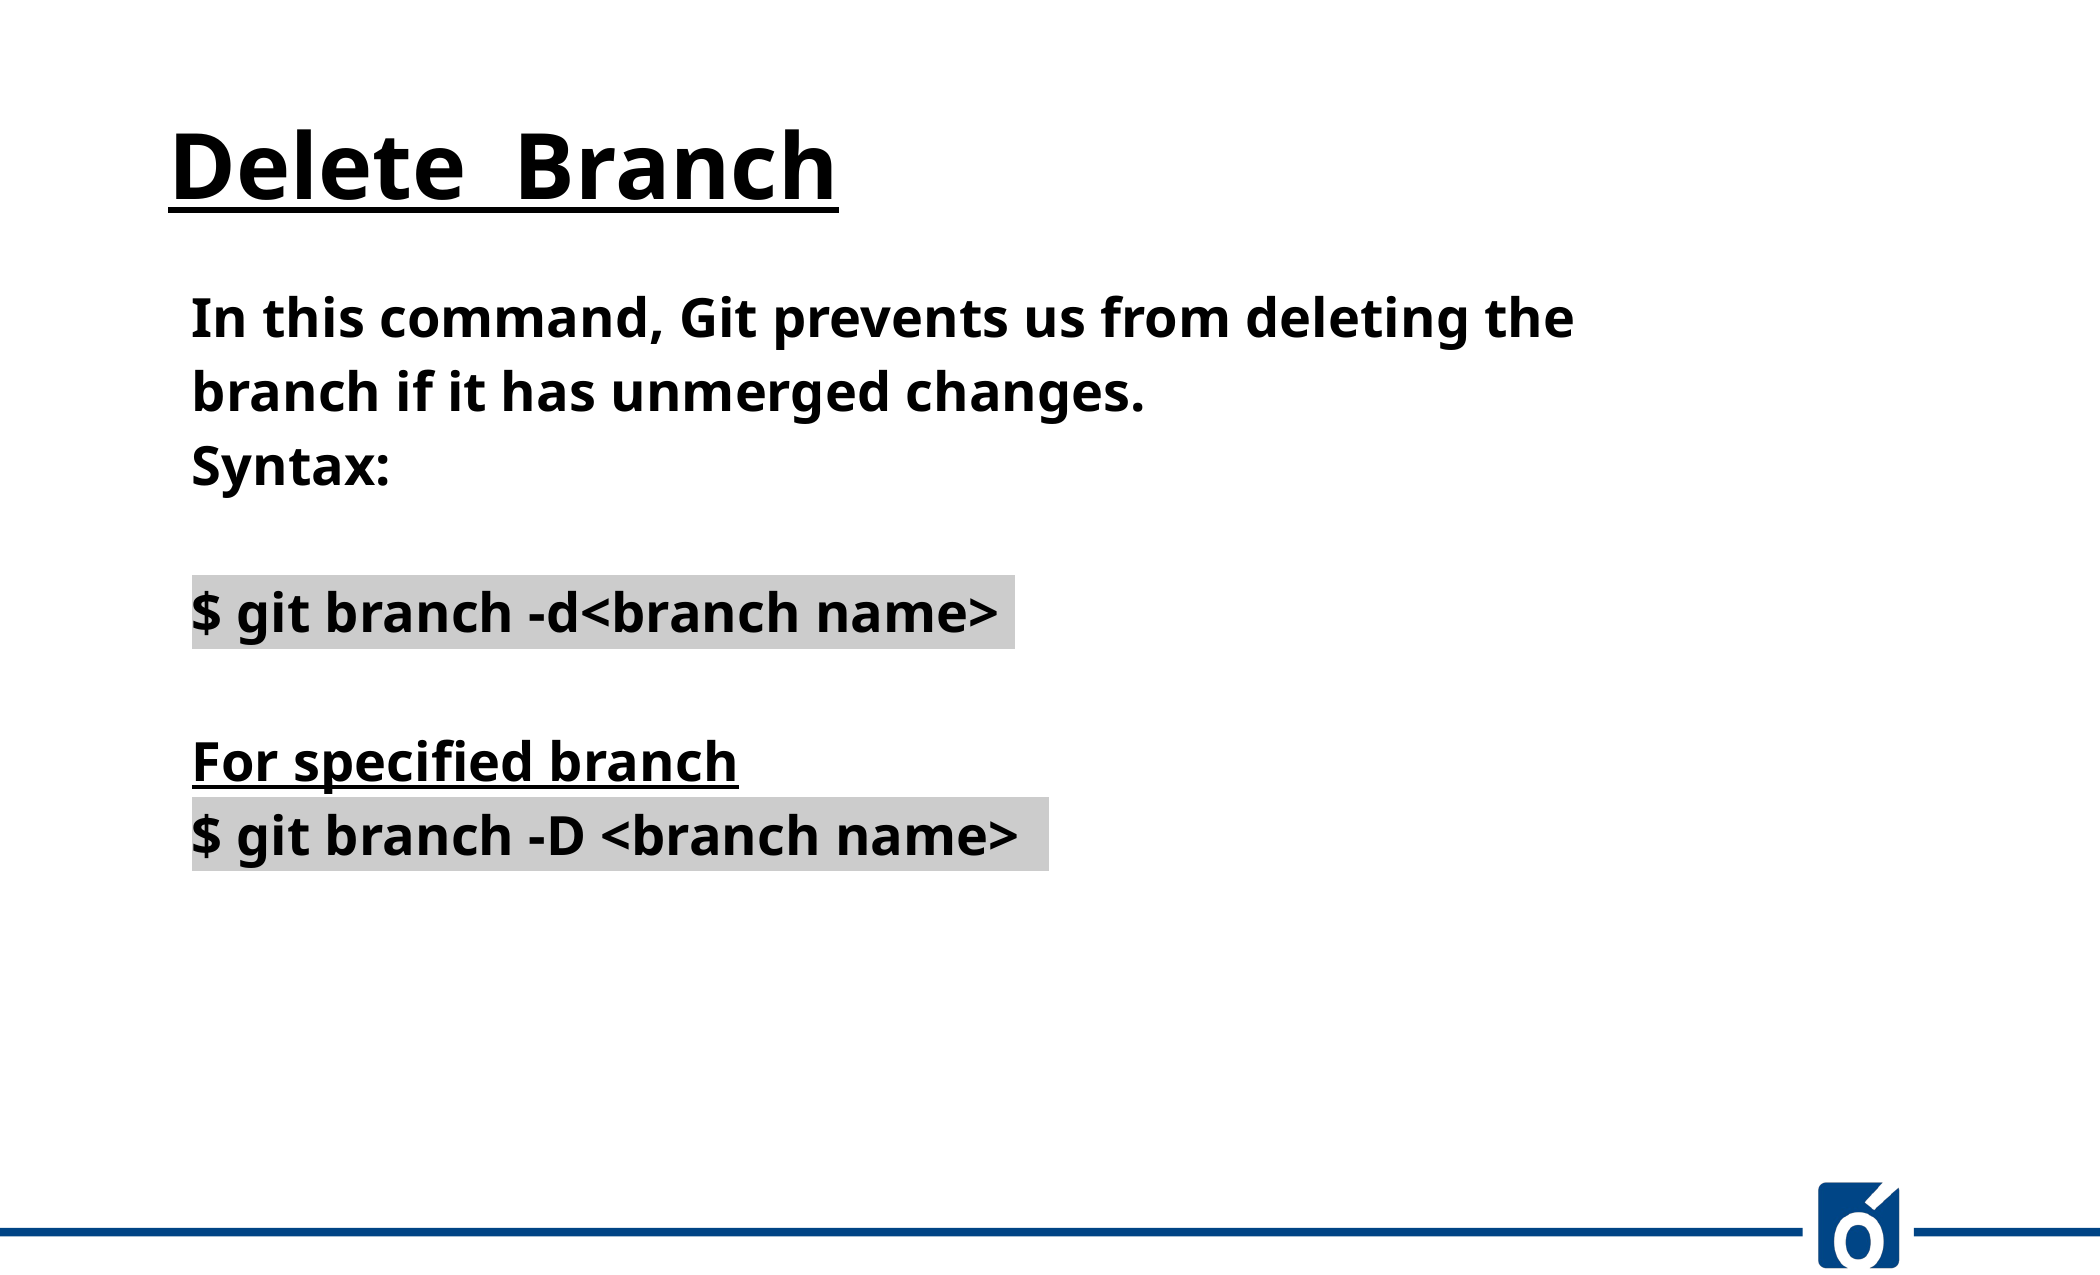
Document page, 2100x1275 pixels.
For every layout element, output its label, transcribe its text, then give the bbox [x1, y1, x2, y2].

text_box In this command, Git prevents us from deleting the branch if it has unmerged changes. Syntax: $ git branch -d<branch name> For specified branch $ git branch -D <branch name> [177, 271, 1713, 863]
text_box Delete Branch [153, 94, 1689, 211]
picture [1817, 1181, 1900, 1269]
